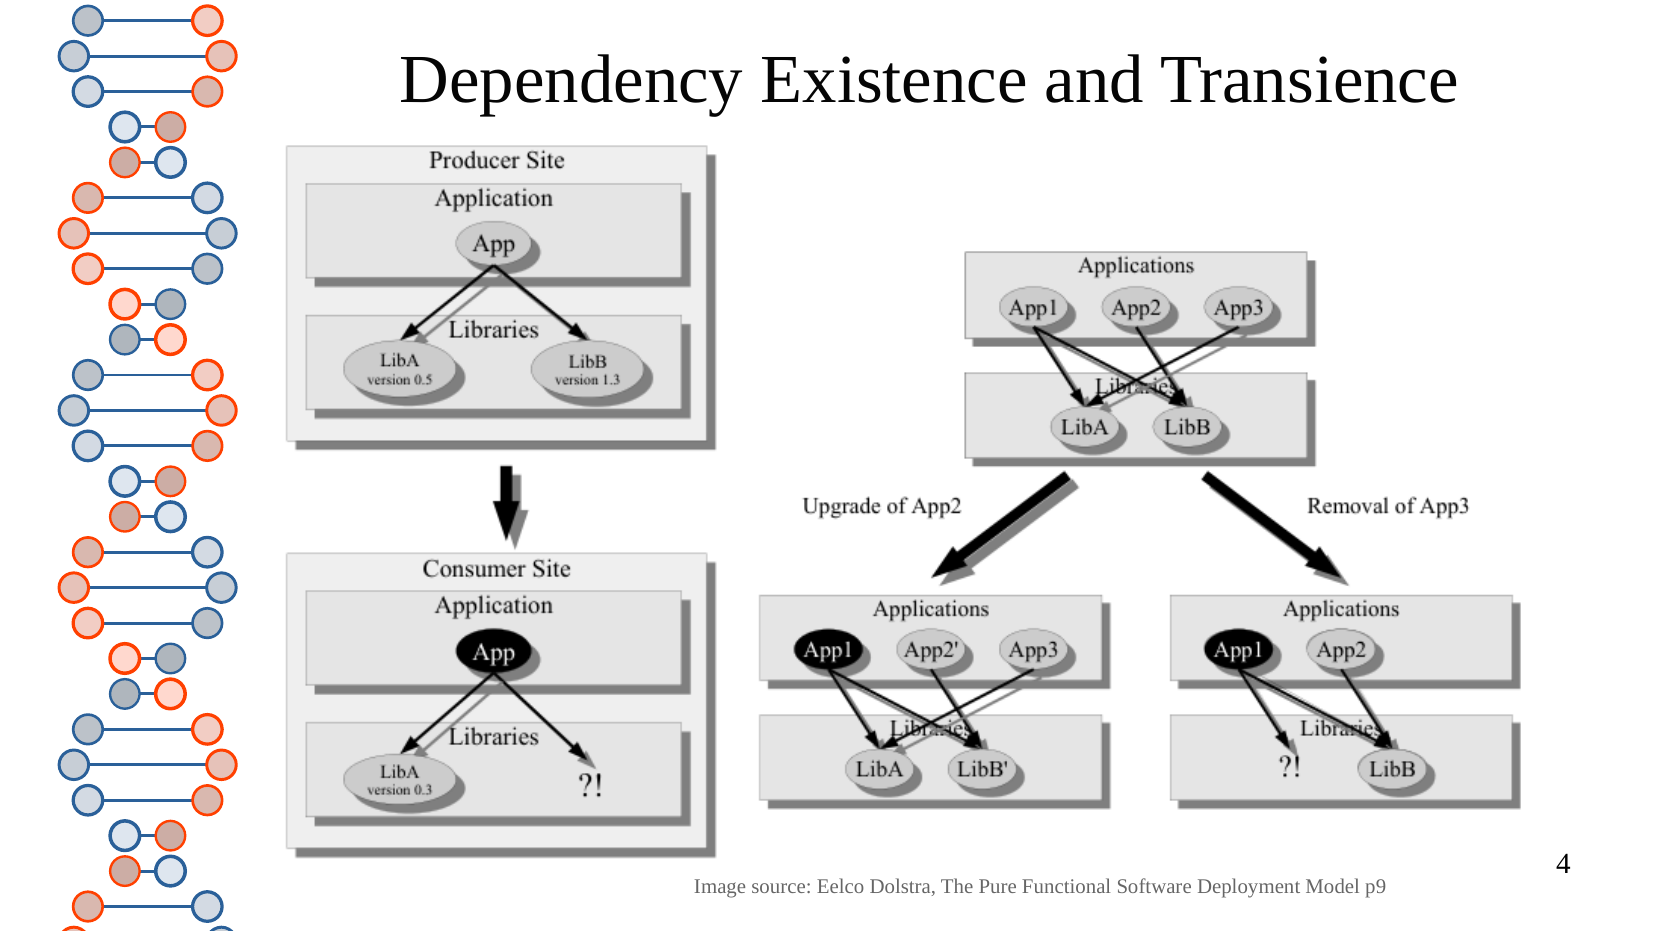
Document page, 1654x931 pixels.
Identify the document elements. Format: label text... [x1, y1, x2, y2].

text_box Image source: Eelco Dolstra, The Pure Functional Software Deployment Model p9 [679, 867, 1447, 931]
title Dependency Existence and Transience [265, 29, 1595, 130]
picture [265, 129, 1536, 869]
